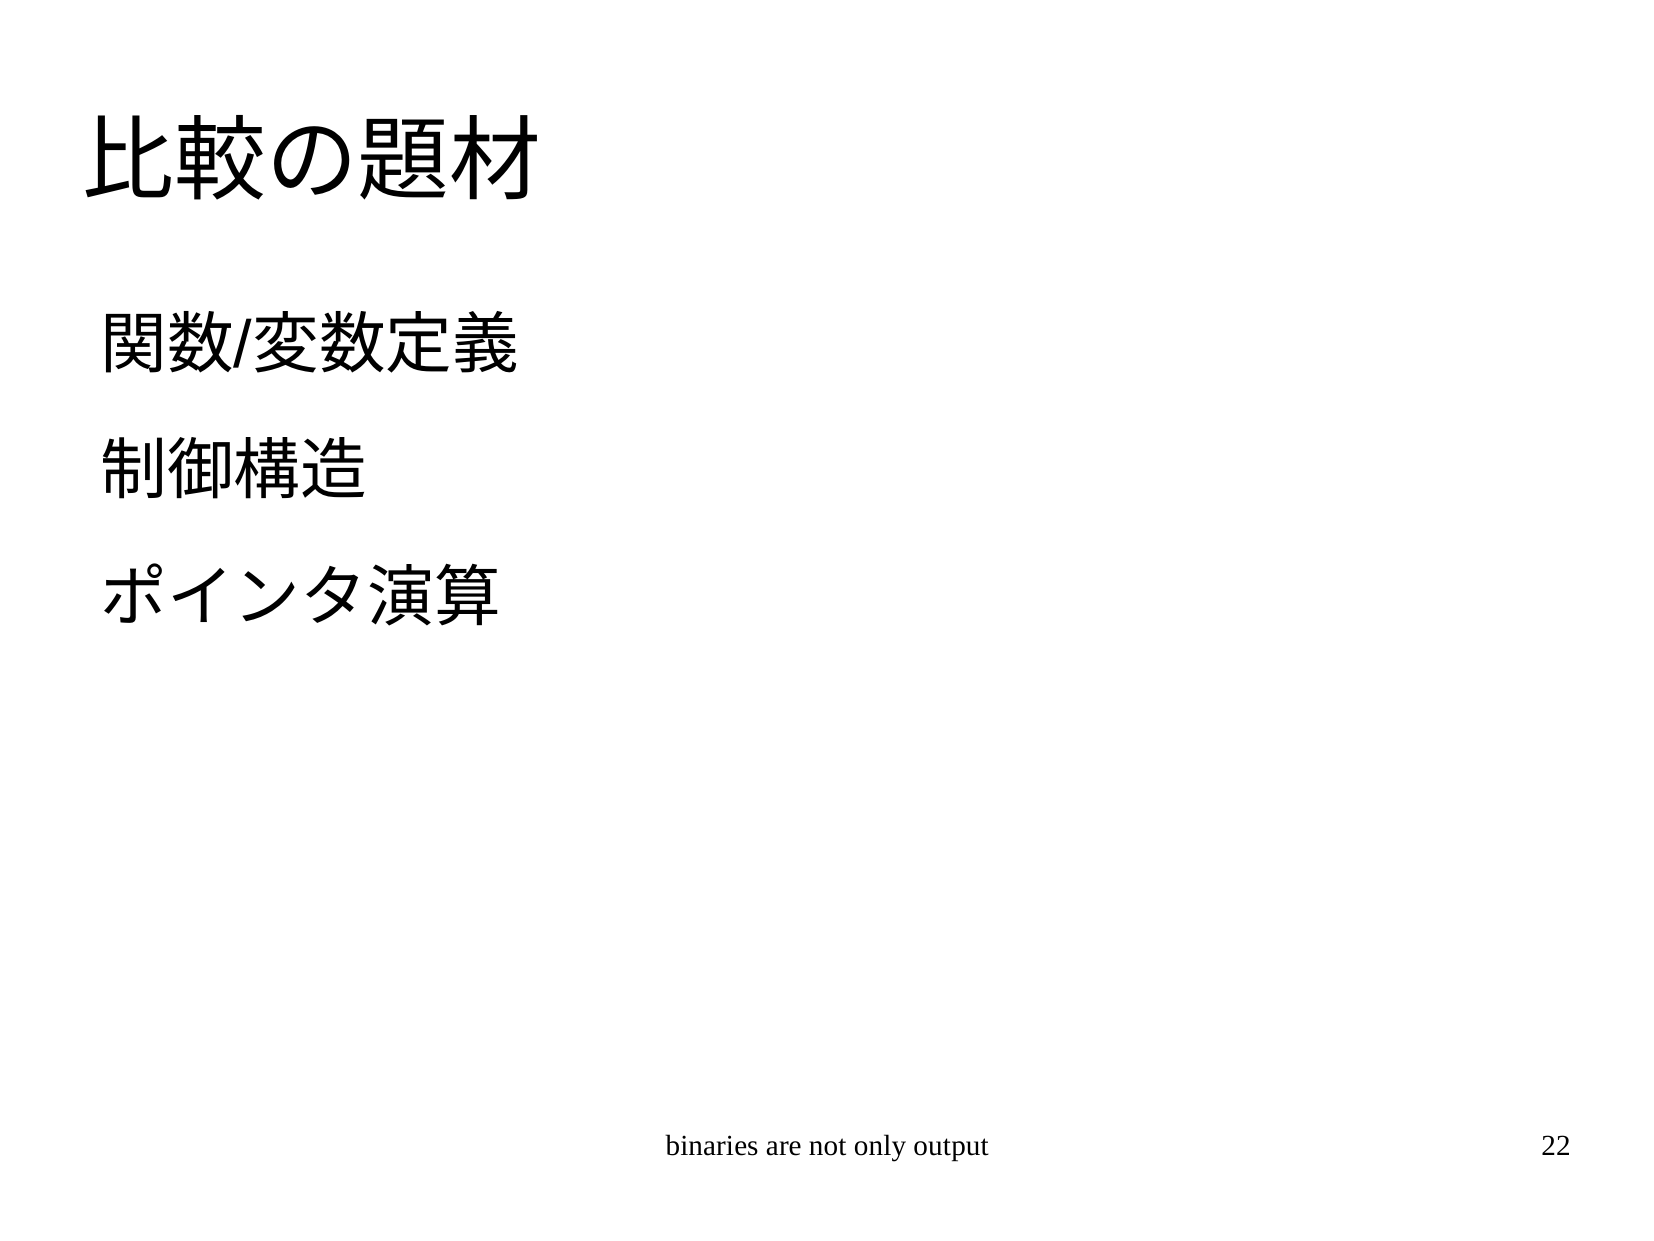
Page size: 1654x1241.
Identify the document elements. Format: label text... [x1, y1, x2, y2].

list 関数/変数定義 制御構造 ポインタ演算 [82, 290, 1571, 1094]
title 比較の題材 [82, 49, 1571, 257]
